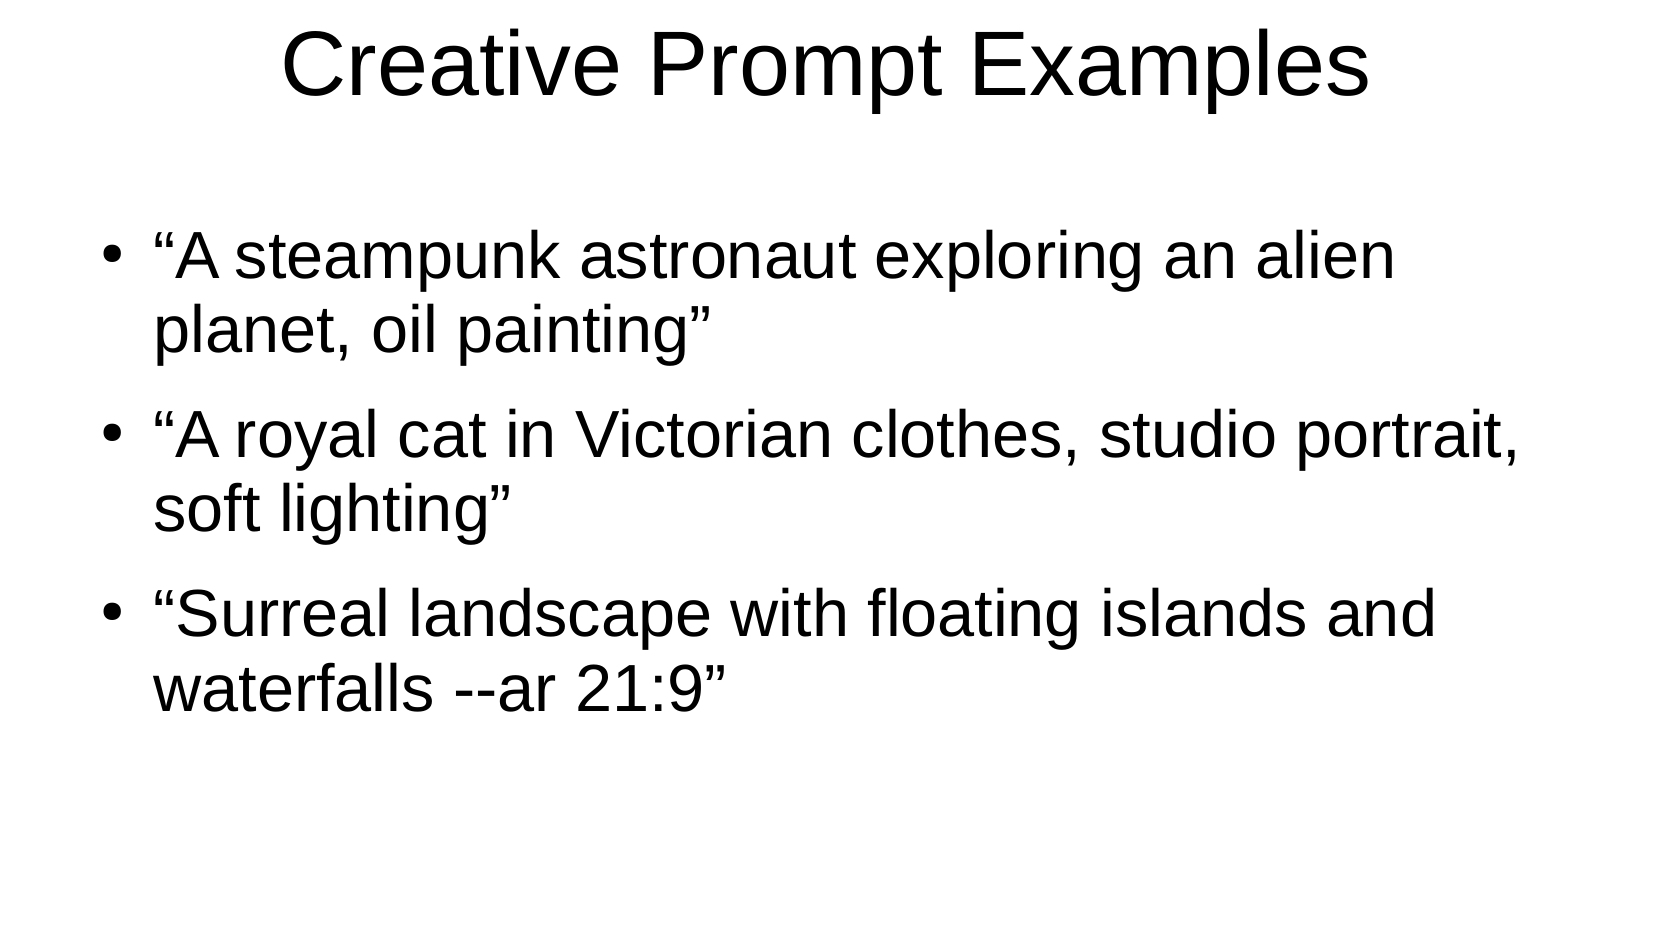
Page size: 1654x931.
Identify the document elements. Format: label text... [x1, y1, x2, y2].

title Creative Prompt Examples [82, 12, 1571, 217]
list “A steampunk astronaut exploring an alien planet, oil painting” “A royal cat in Victorian clothes, studio portrait, soft lighting” “Surreal landscape with floating islands and waterfalls --ar 21:9” [82, 217, 1571, 758]
